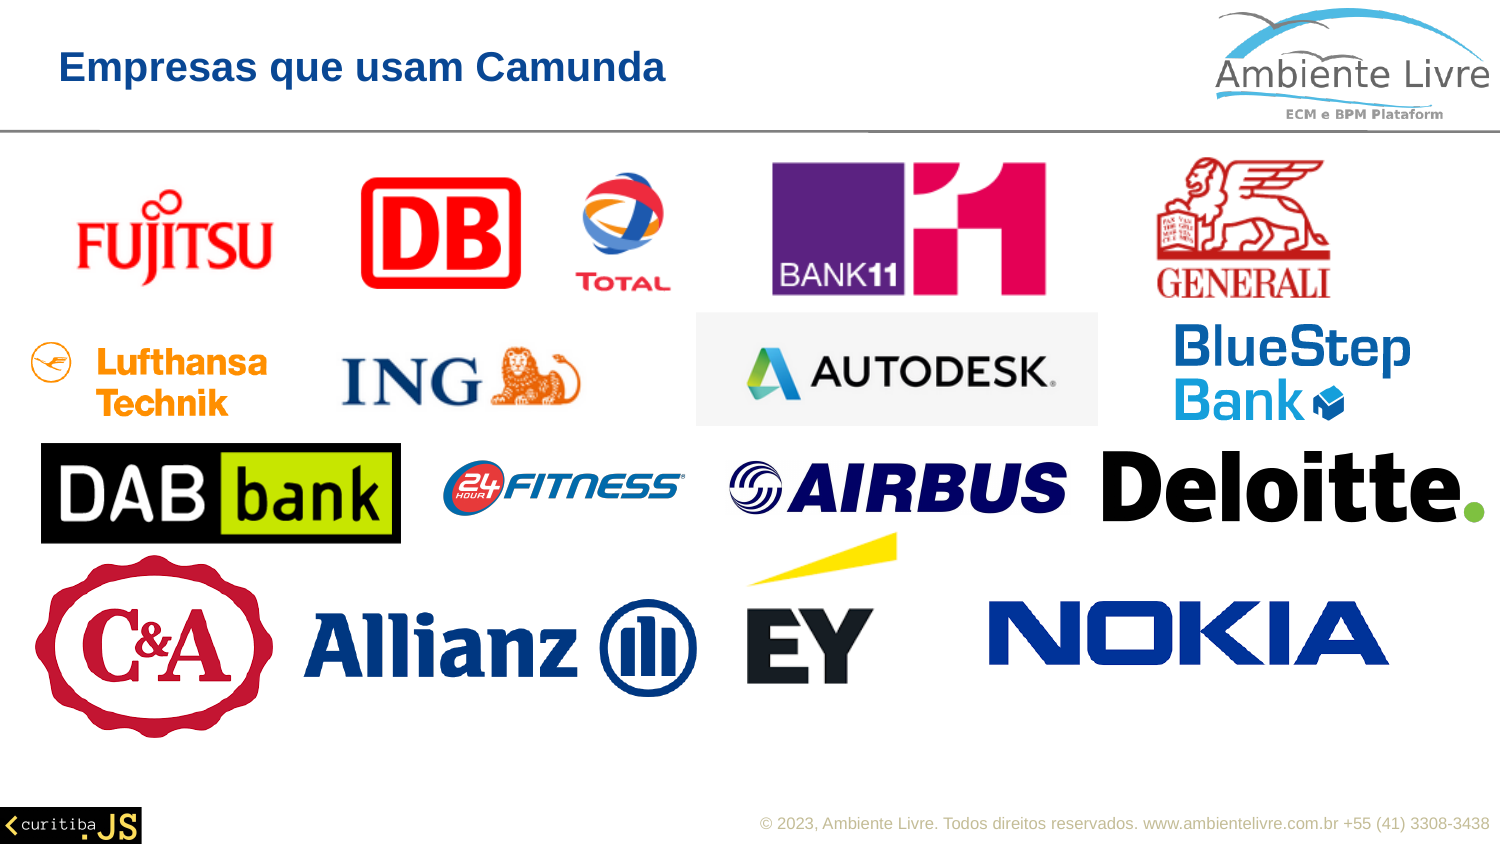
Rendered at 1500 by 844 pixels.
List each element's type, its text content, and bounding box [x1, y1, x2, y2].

picture [439, 460, 686, 516]
title Empresas que usam Camunda [43, 8, 1127, 129]
picture [1215, 8, 1489, 119]
picture [23, 310, 1419, 551]
picture [303, 599, 697, 697]
picture [755, 157, 1056, 308]
picture [35, 555, 273, 738]
picture [1122, 146, 1359, 308]
picture [727, 531, 910, 686]
picture [1098, 448, 1489, 525]
picture [47, 177, 284, 289]
picture [985, 593, 1394, 674]
picture [725, 460, 1071, 515]
picture [342, 150, 717, 299]
picture [0, 807, 142, 844]
